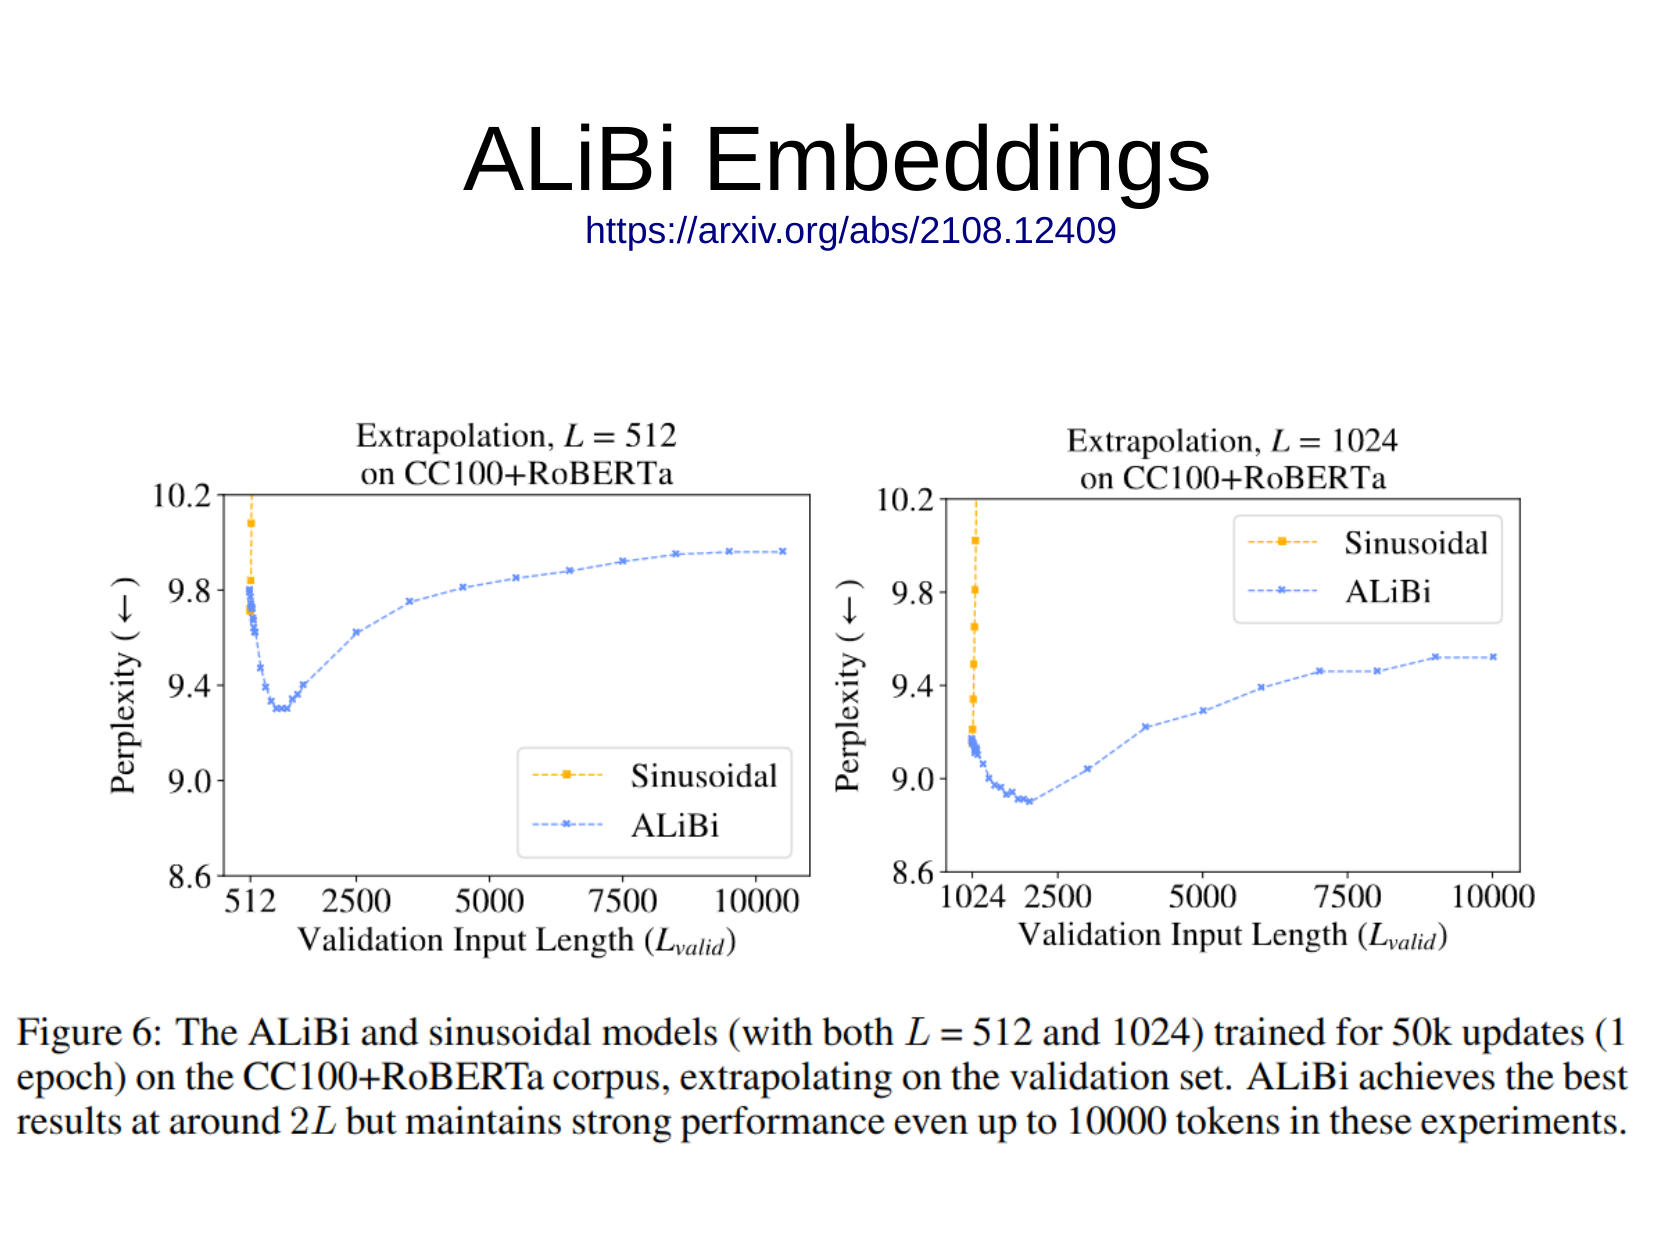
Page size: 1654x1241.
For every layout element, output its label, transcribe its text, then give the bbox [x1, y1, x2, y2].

title ALiBi Embeddings [94, 55, 1583, 263]
text_box https://arxiv.org/abs/2108.12409 [570, 202, 1133, 259]
picture [2, 419, 1654, 1152]
